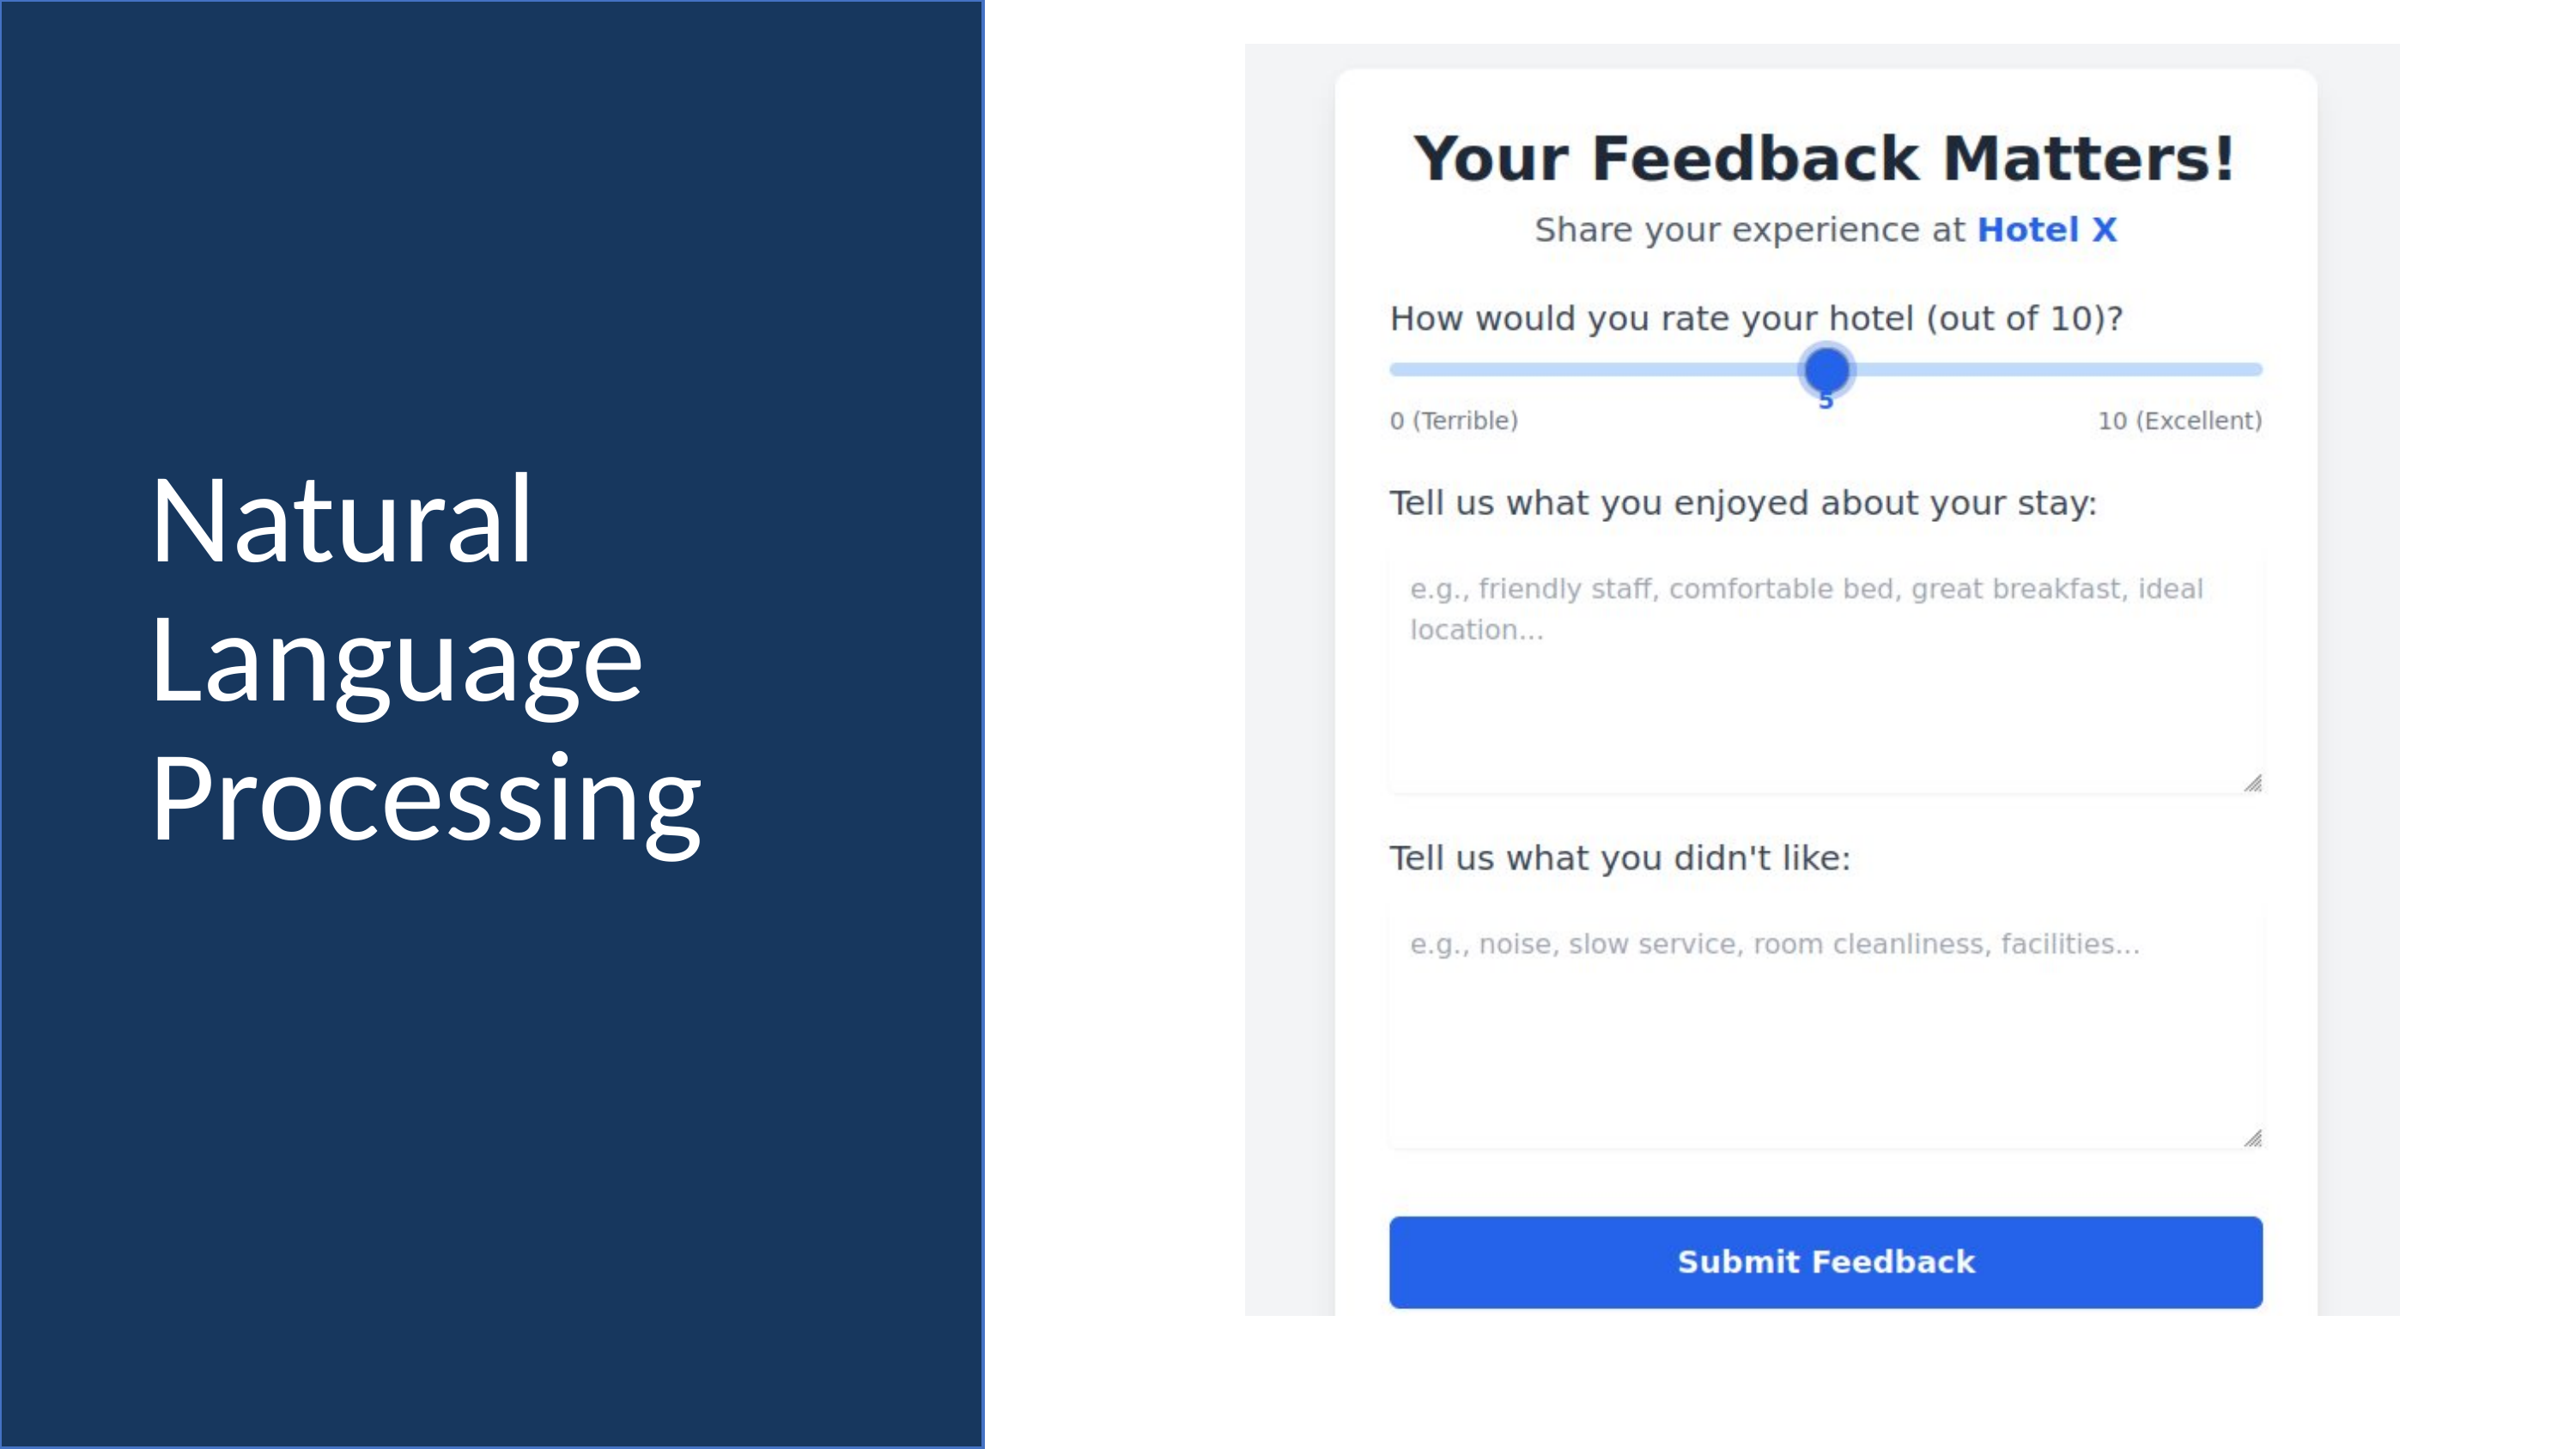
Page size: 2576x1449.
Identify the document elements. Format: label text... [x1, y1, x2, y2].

text_box Natural Language Processing [136, 444, 1088, 1232]
text_box [0, 0, 983, 1449]
picture [1245, 44, 2400, 1316]
